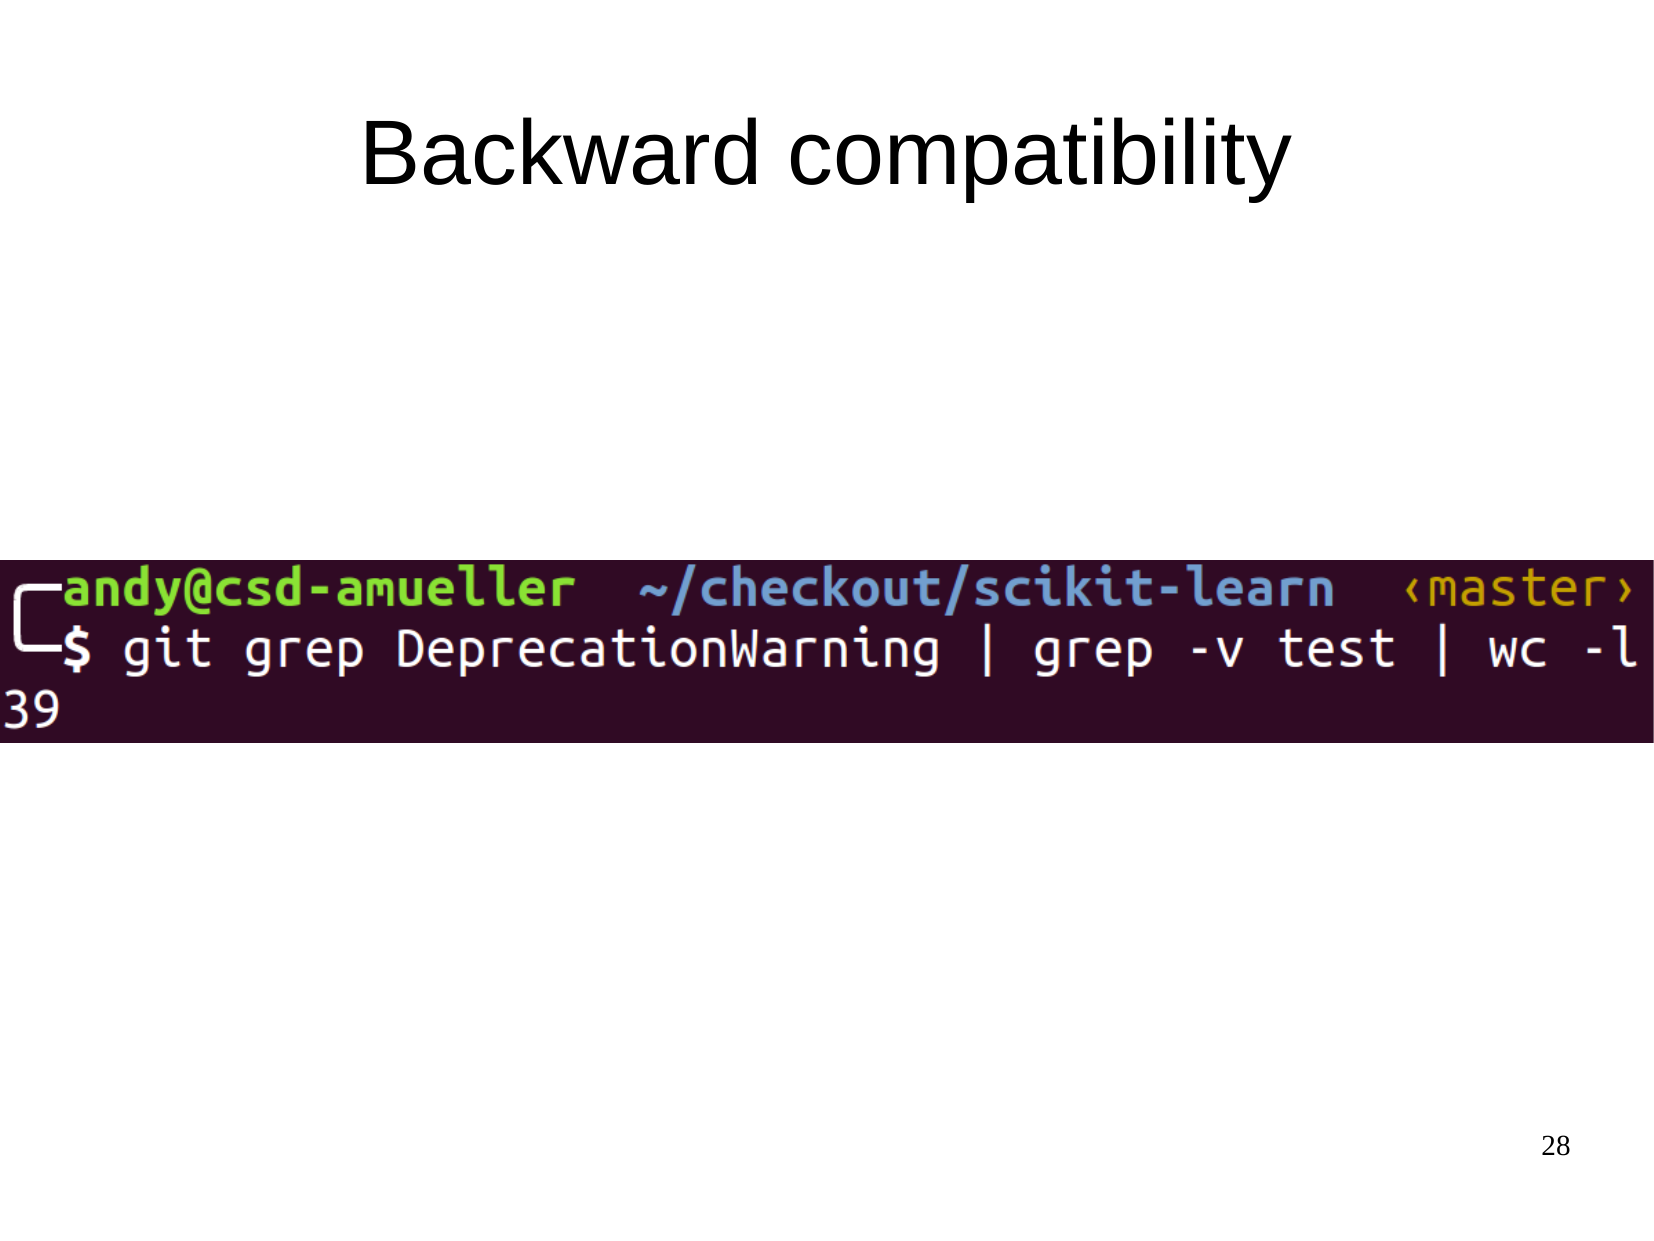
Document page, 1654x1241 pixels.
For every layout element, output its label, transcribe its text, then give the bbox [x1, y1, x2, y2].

title Backward compatibility [82, 49, 1571, 257]
picture [0, 560, 1654, 743]
